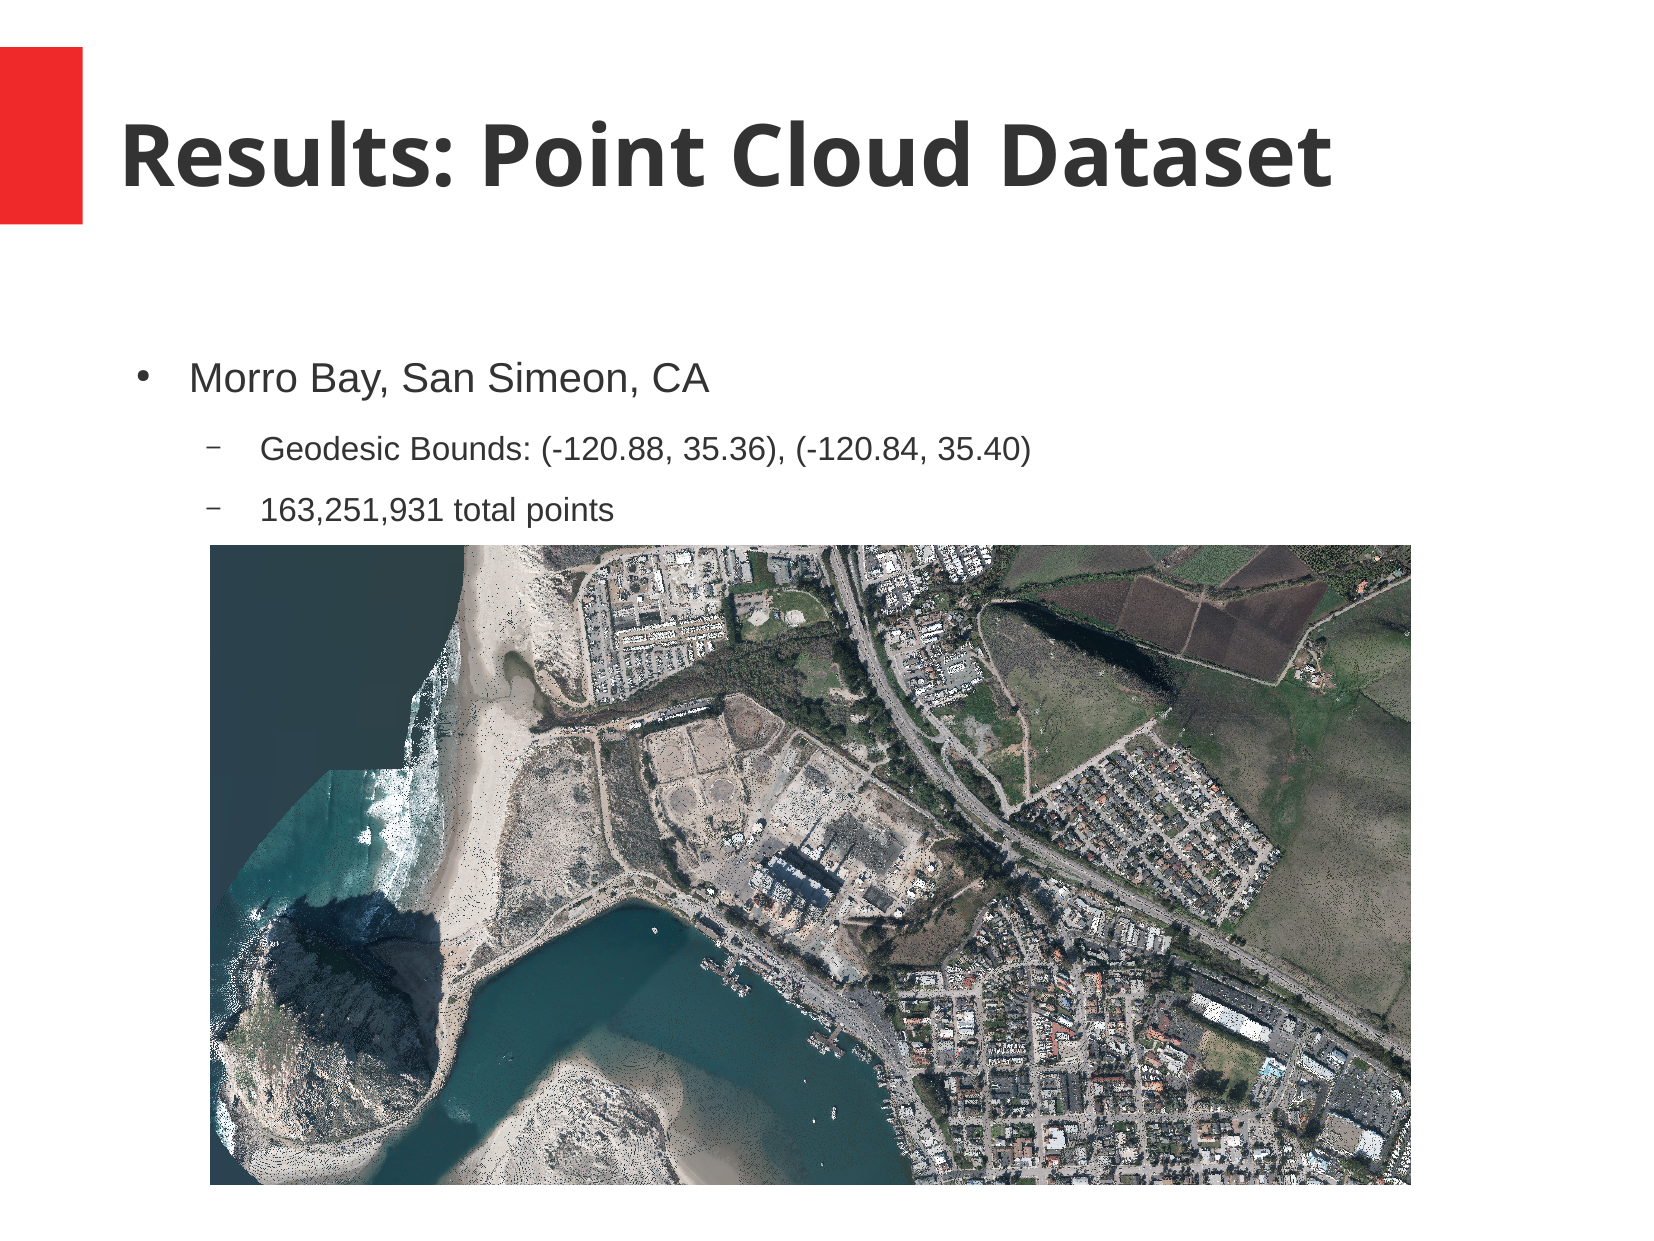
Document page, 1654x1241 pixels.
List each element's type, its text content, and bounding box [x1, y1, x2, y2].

title Results: Point Cloud Dataset [118, 49, 1571, 257]
picture [210, 545, 1411, 1186]
list Morro Bay, San Simeon, CA Geodesic Bounds: (-120.88, 35.36), (-120.84, 35.40) 163,251,931 total points [118, 354, 1536, 1074]
